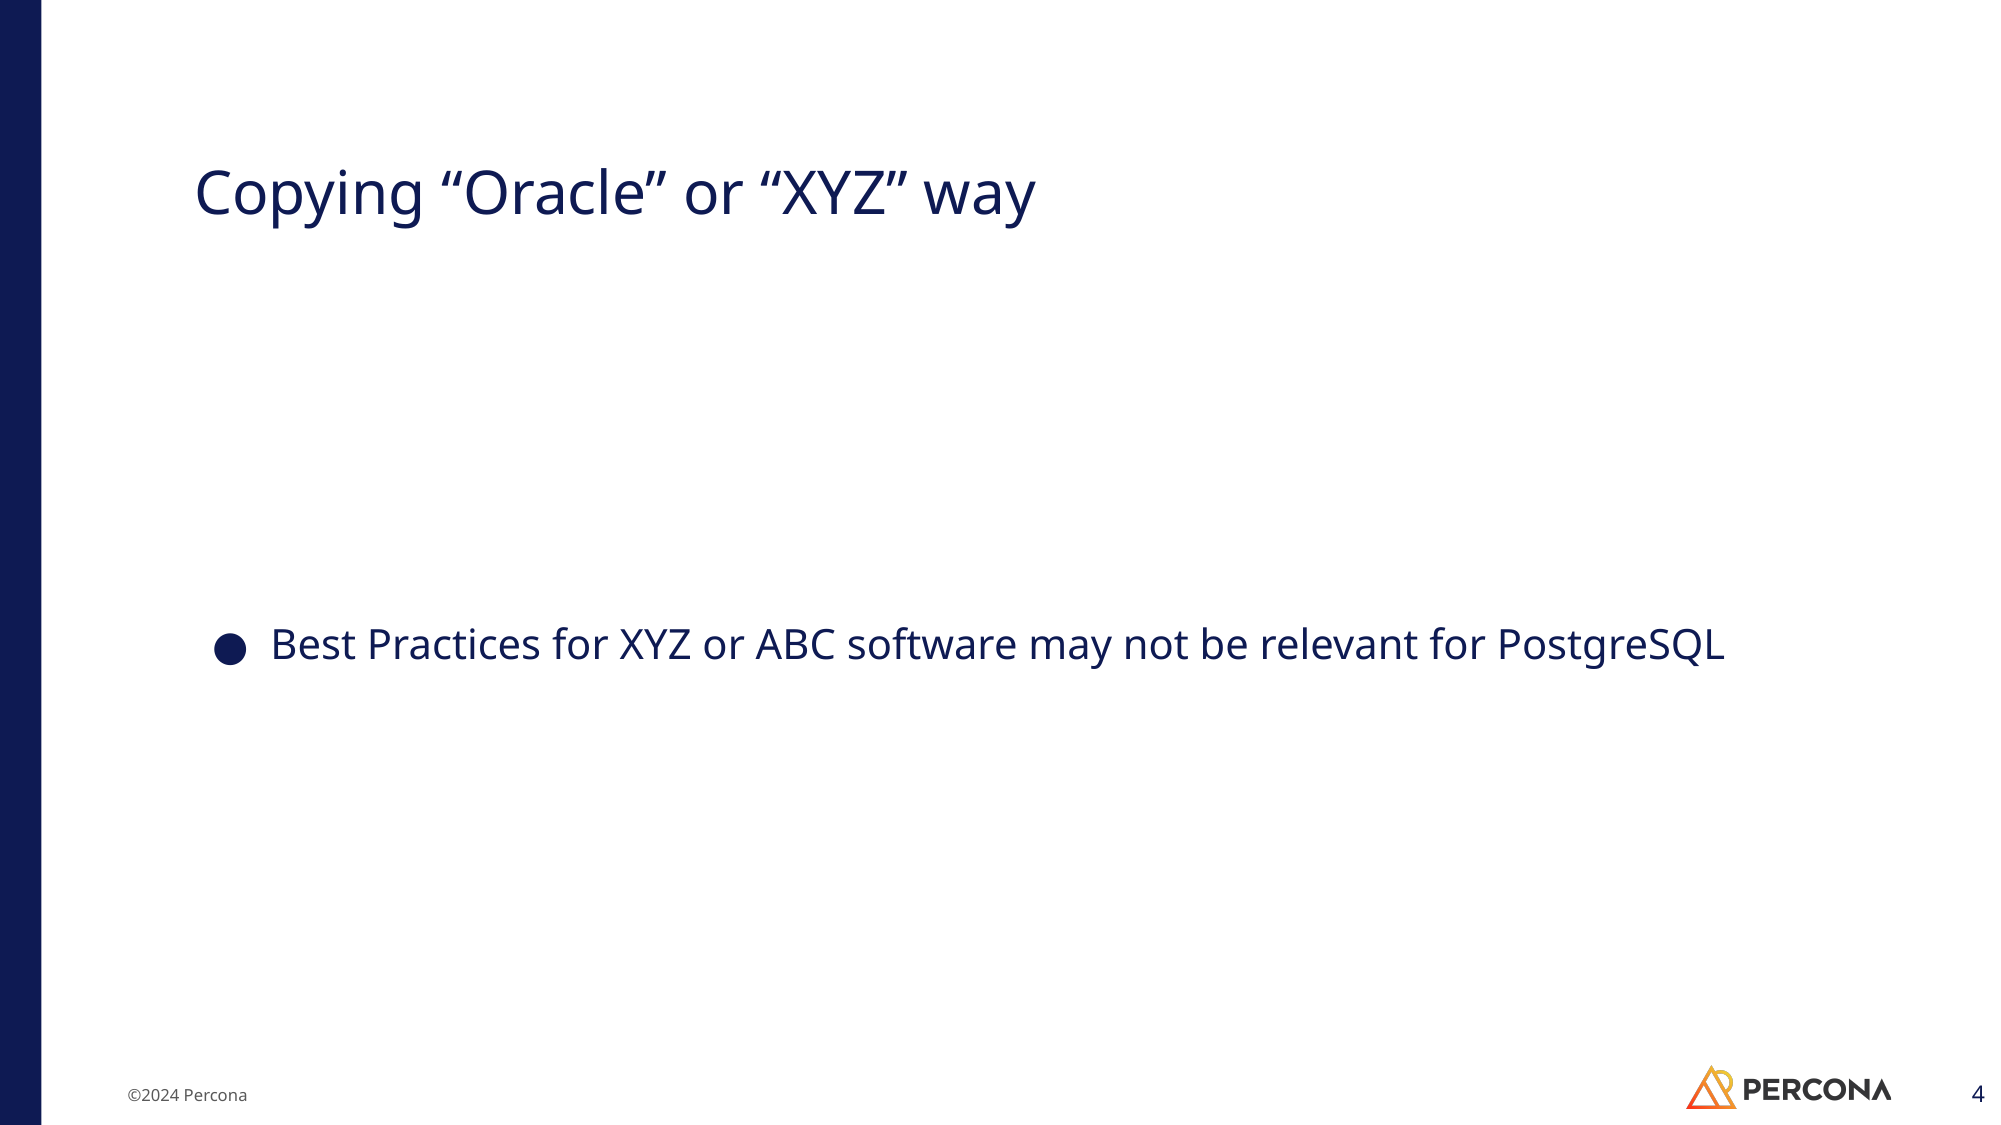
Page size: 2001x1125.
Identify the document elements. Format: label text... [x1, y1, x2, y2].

title Copying “Oracle” or “XYZ” way [179, 124, 1835, 266]
list Best Practices for XYZ or ABC software may not be relevant for PostgreSQL [180, 310, 1835, 982]
picture [1686, 1065, 1748, 1109]
slide_number <number> [1748, 1065, 2000, 1125]
